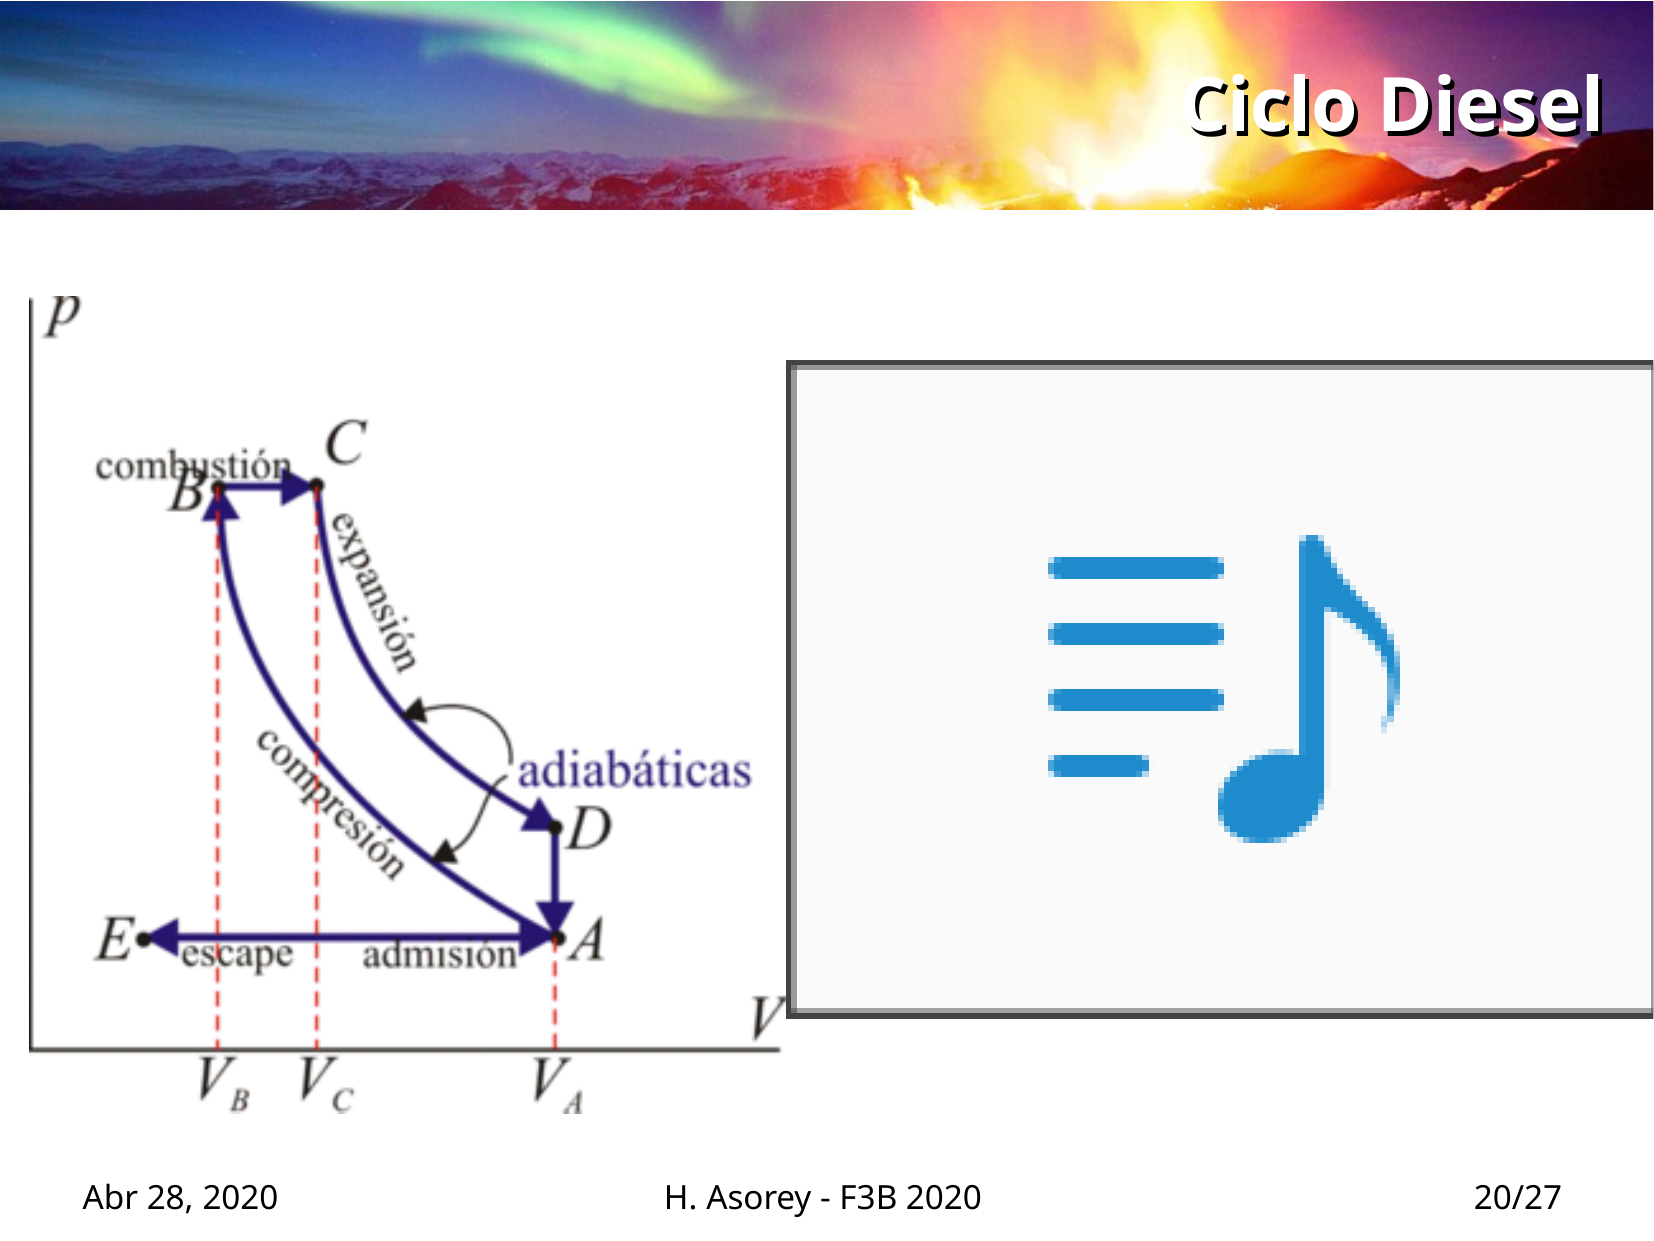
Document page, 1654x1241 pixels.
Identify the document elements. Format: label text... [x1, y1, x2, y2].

picture [29, 296, 791, 1114]
title Ciclo Diesel [45, 15, 1606, 191]
picture [0, 1, 1654, 210]
text_box [784, 359, 1654, 1020]
